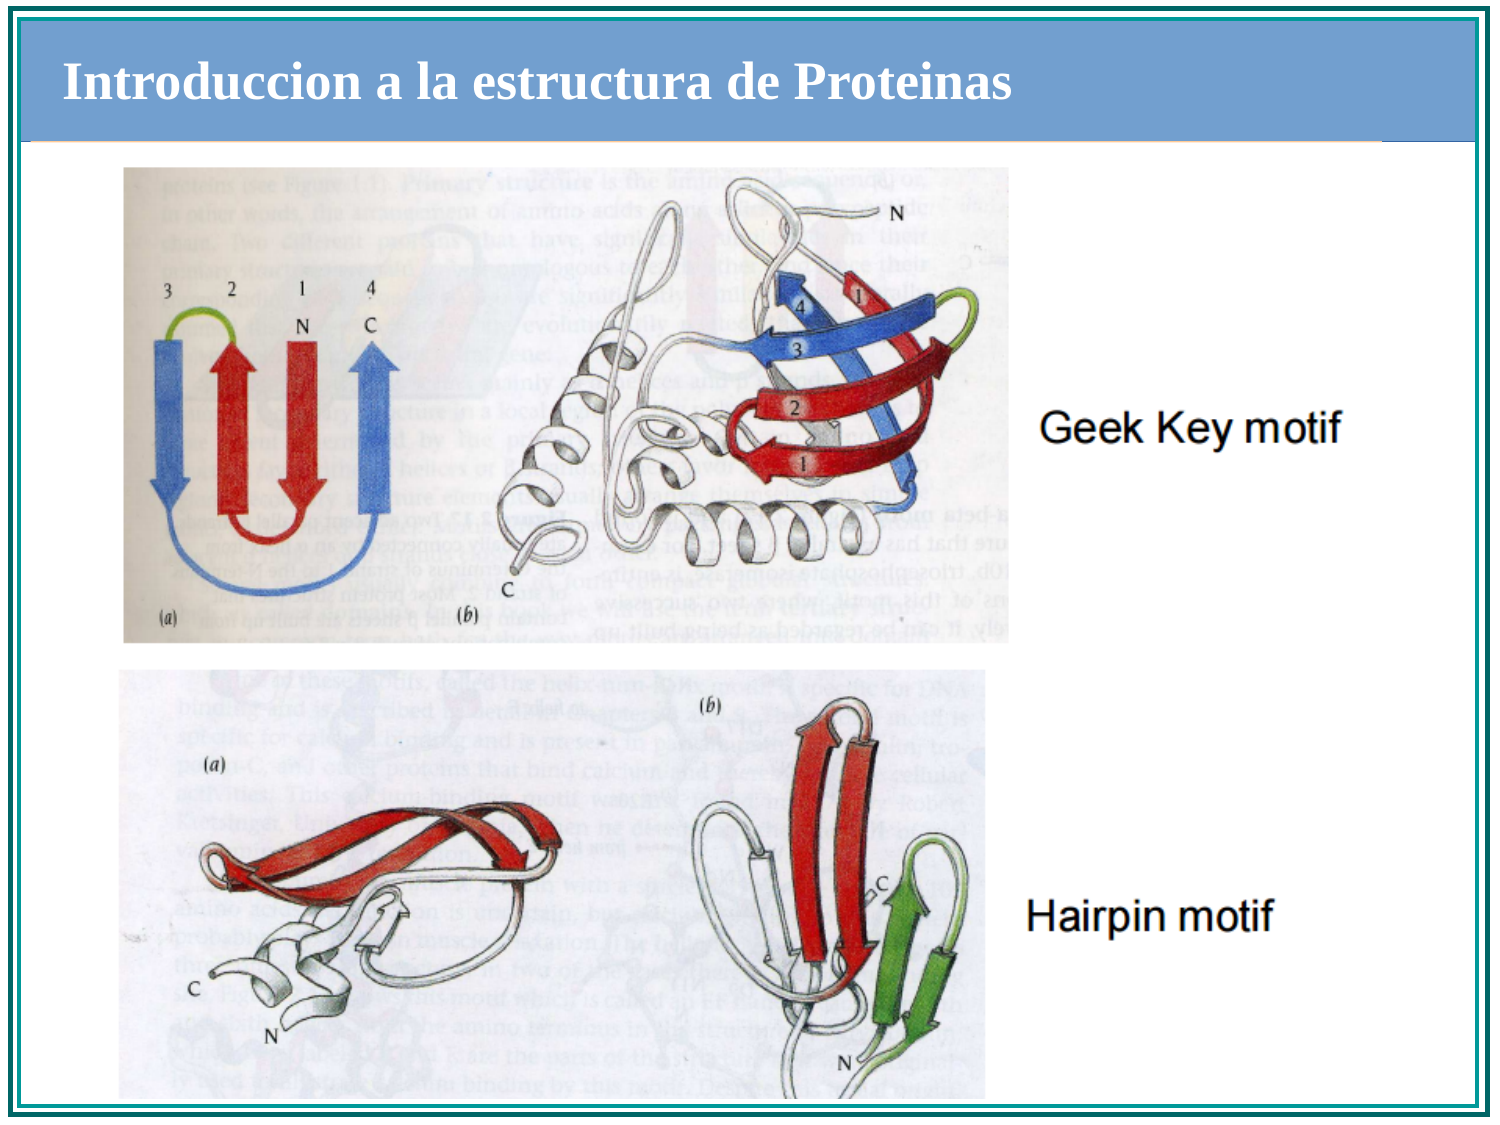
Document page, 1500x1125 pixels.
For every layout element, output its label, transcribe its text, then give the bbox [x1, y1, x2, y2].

text_box Introduccion a la estructura de Proteinas [47, 38, 1335, 141]
picture [30, 141, 1382, 1099]
text_box [21, 21, 1475, 142]
